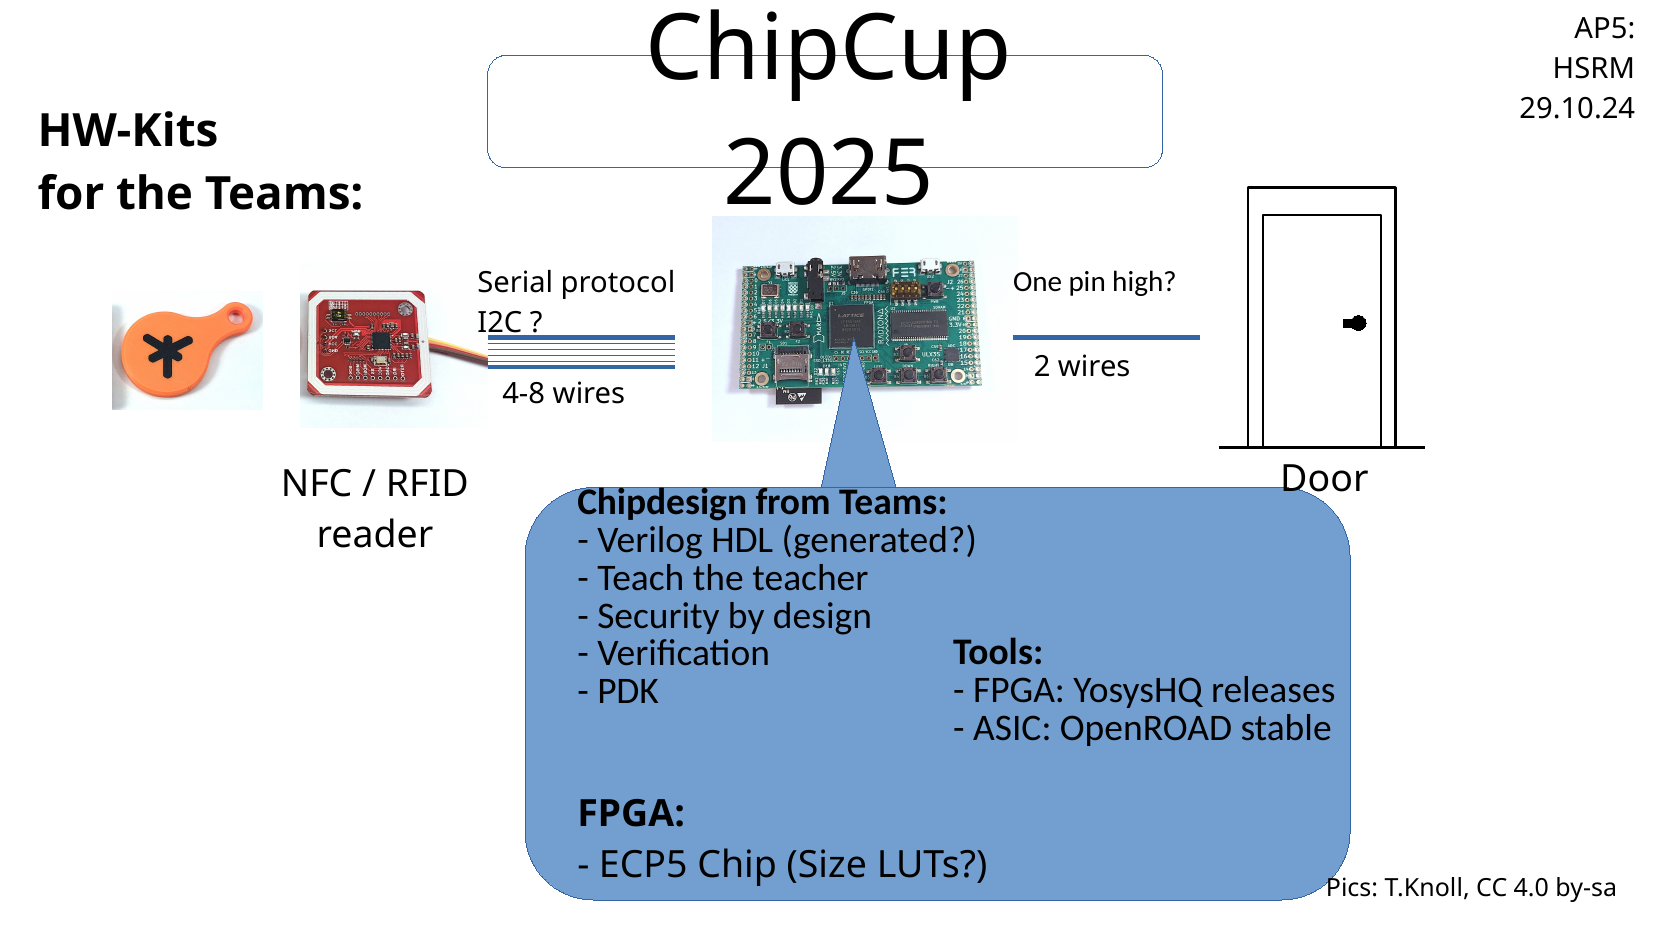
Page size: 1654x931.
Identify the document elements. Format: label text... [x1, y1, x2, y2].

text_box Serial protocol I2C ? [462, 254, 713, 335]
text_box One pin high? [998, 262, 1249, 313]
text_box [821, 337, 897, 488]
text_box Door [1230, 443, 1419, 501]
text_box Pics: T.Knoll, CC 4.0 by-sa [1294, 862, 1633, 906]
text_box 4-8 wires [487, 364, 676, 413]
text_box AP5: HSRM 29.10.24 [1500, 0, 1651, 114]
picture [300, 262, 488, 429]
text_box Tools: - FPGA: YosysHQ releases - ASIC: OpenROAD stable [938, 629, 1426, 782]
text_box NFC / RFID reader [262, 449, 488, 562]
title ChipCup 2025 [532, 55, 1126, 159]
picture [112, 291, 263, 410]
text_box FPGA: - ECP5 Chip (Size LUTs?) [562, 779, 1013, 879]
text_box [1013, 487, 1351, 629]
text_box HW-Kits for the Teams: [37, 97, 451, 226]
picture [712, 216, 1019, 442]
text_box [525, 495, 1351, 901]
text_box 2 wires [1019, 337, 1207, 386]
text_box Chipdesign from Teams: - Verilog HDL (generated?) - Teach the teacher - Security by design - Verification - PDK [562, 479, 1013, 779]
text_box [1352, 315, 1367, 331]
